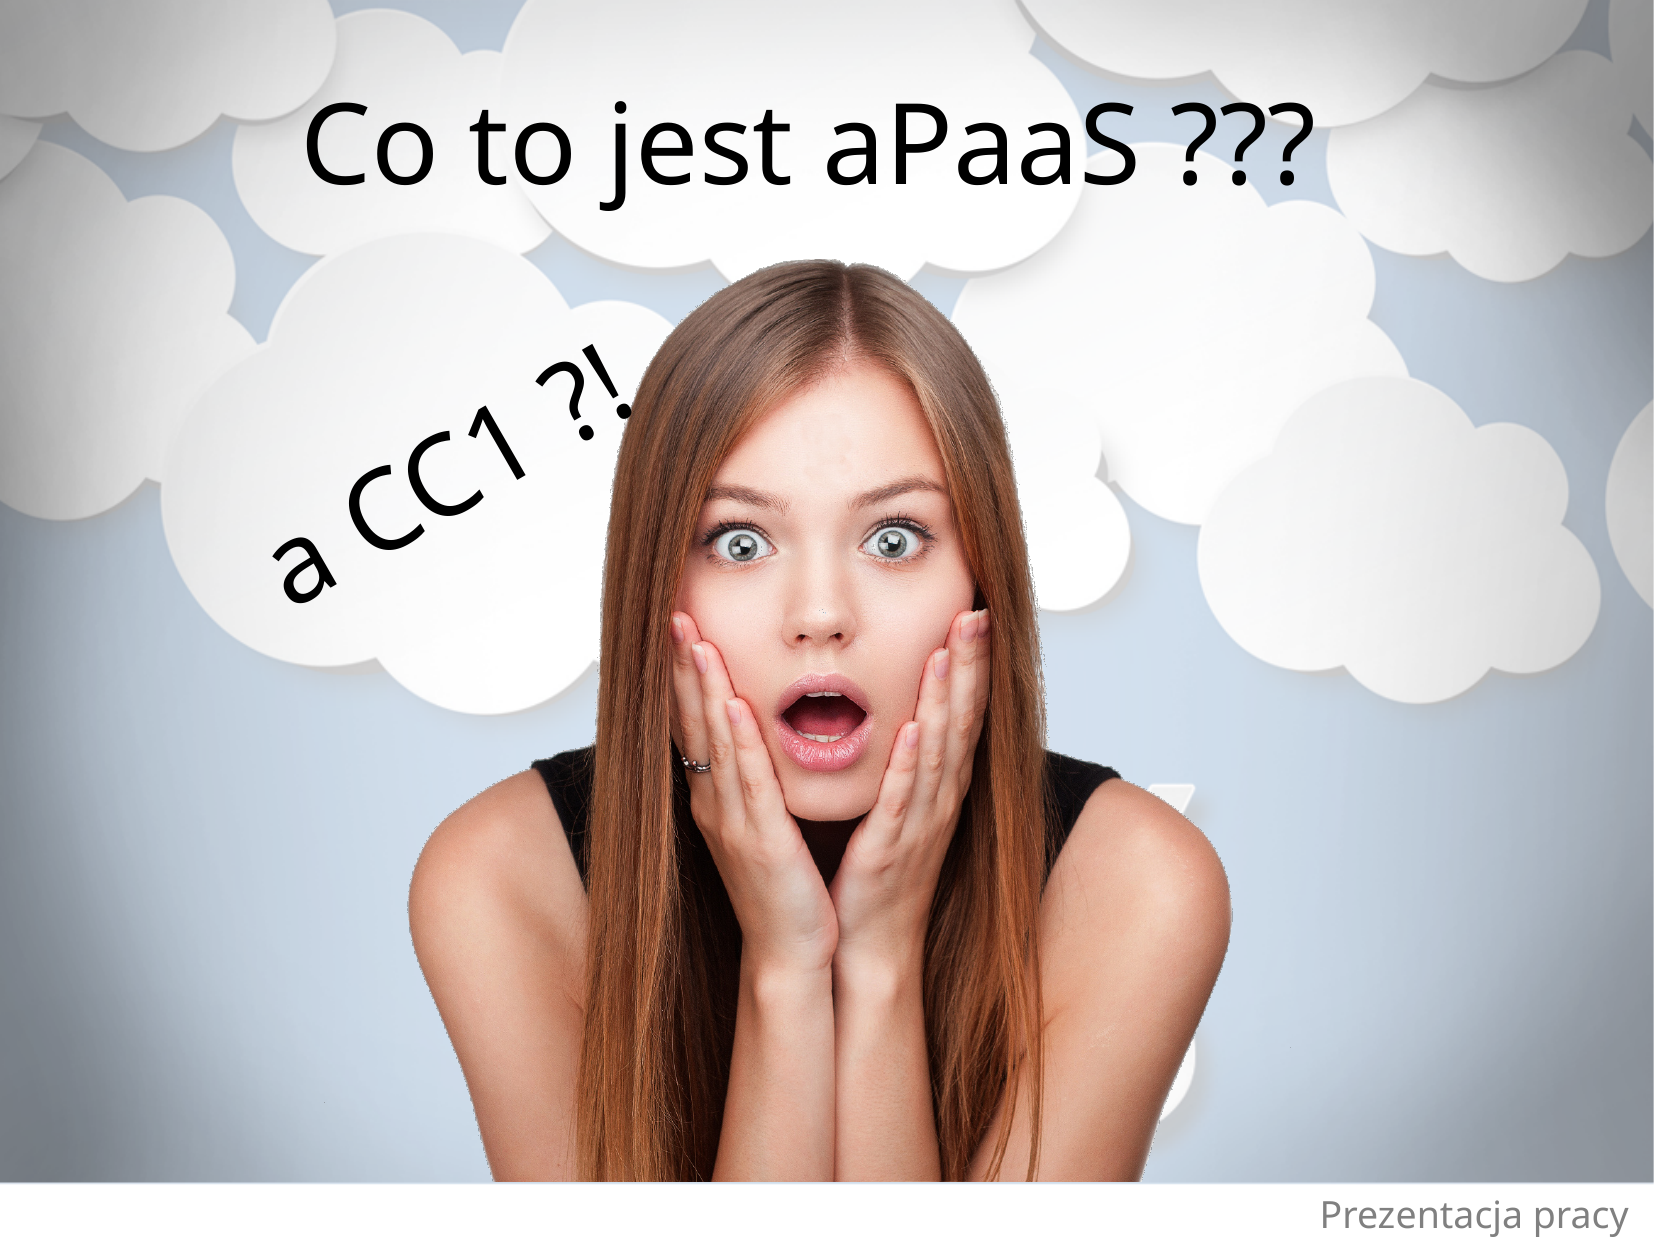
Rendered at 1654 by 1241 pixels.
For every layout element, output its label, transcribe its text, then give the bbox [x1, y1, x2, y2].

title Co to jest aPaaS ??? [47, 37, 1571, 245]
picture [0, 0, 1654, 1241]
title a CC1 ?! [96, 212, 792, 733]
text_box Prezentacja pracy dyplomowej [1122, 1181, 1654, 1241]
